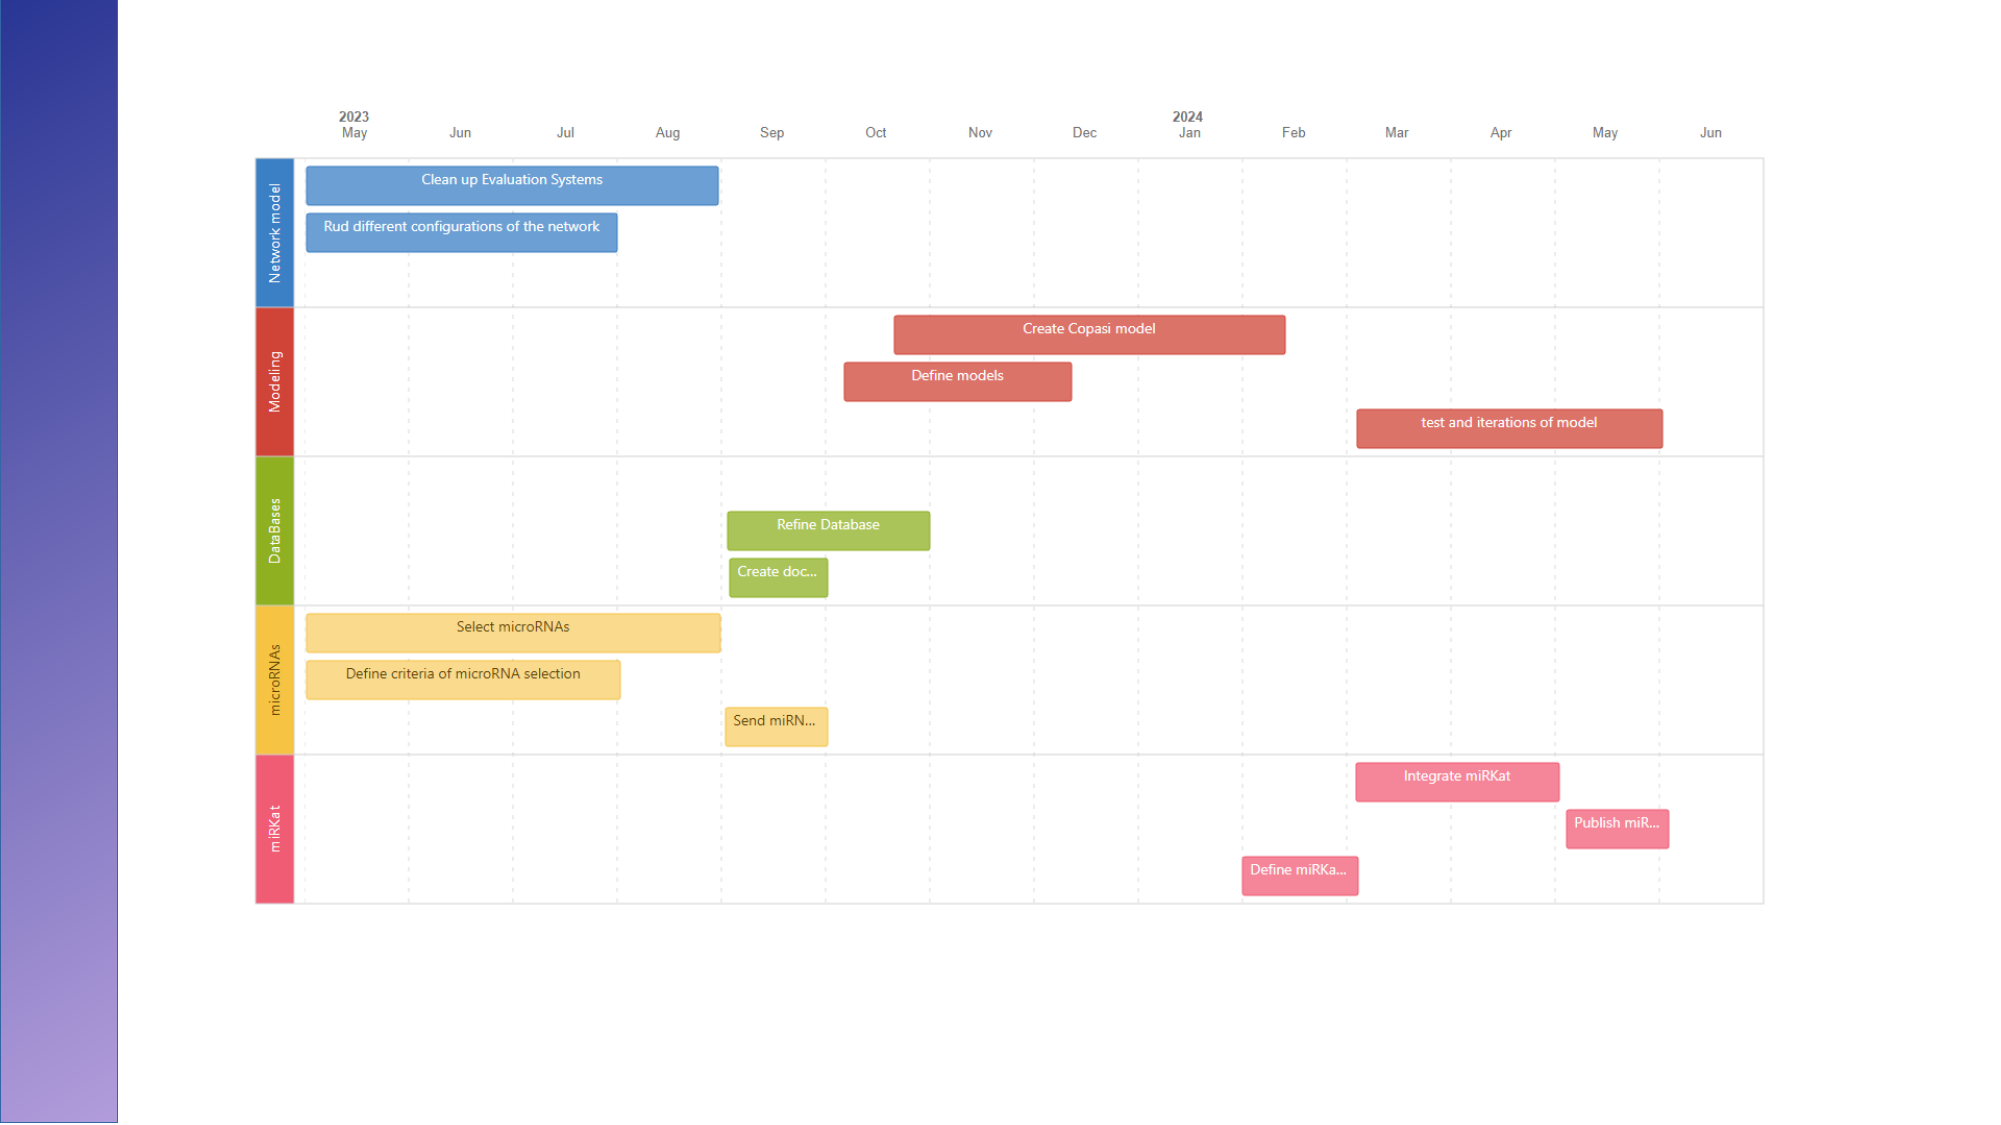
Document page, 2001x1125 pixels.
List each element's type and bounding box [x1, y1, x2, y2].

text_box [0, 0, 118, 1123]
picture [236, 88, 1802, 945]
